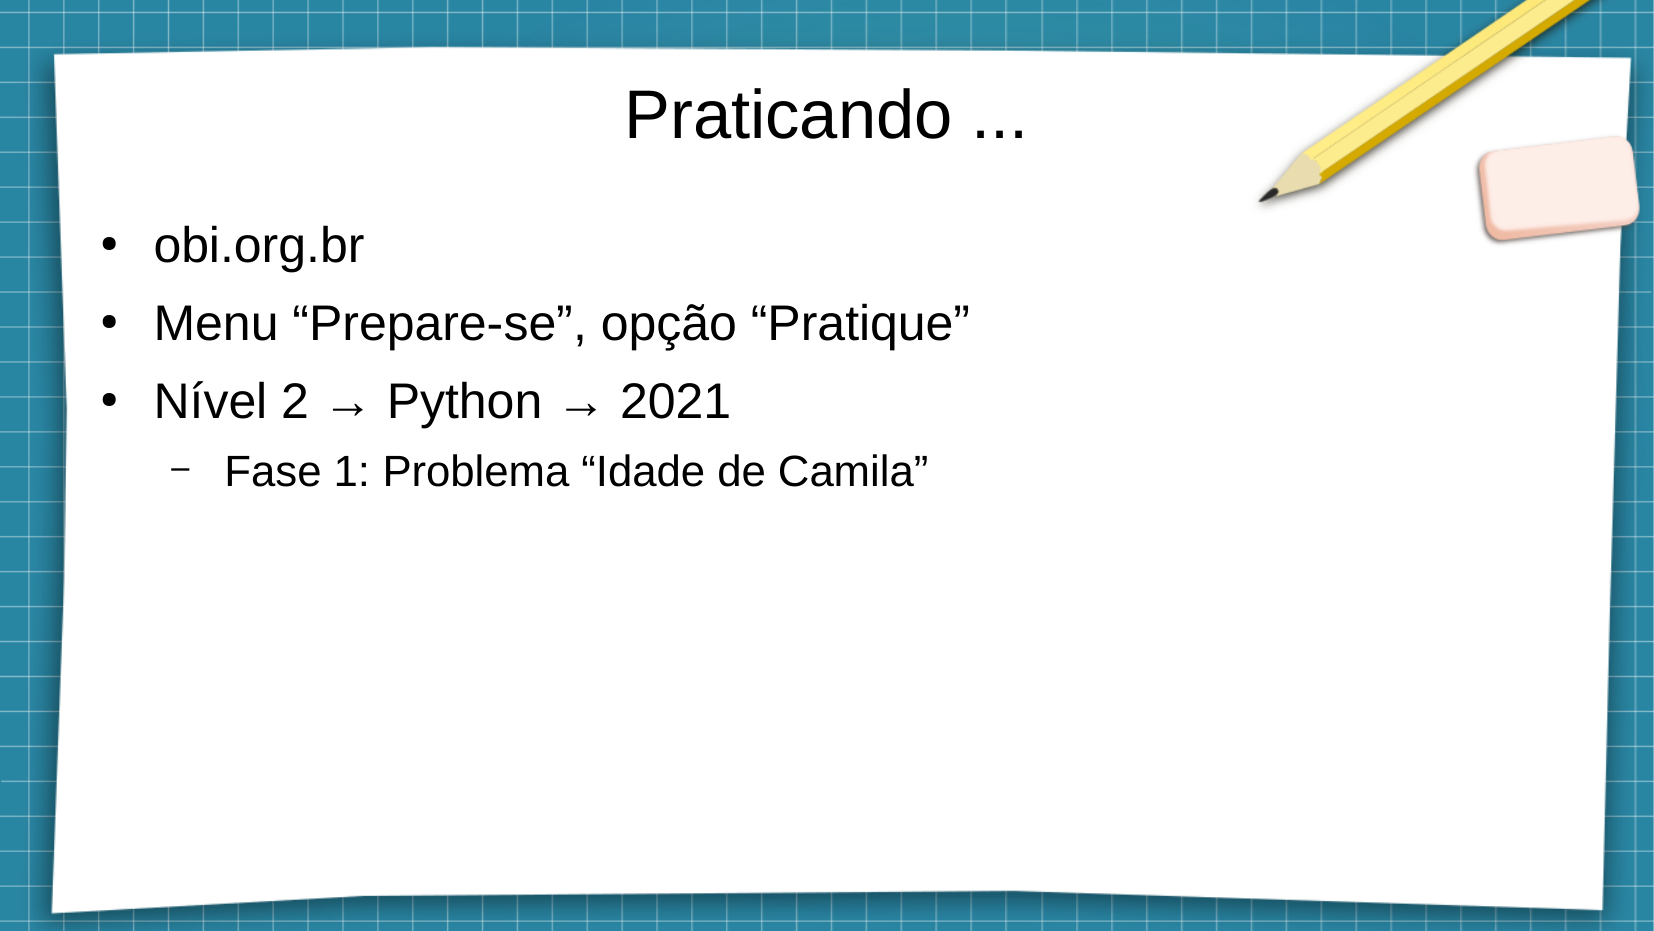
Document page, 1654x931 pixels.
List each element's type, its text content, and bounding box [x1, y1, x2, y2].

list obi.org.br Menu “Prepare-se”, opção “Pratique” Nível 2 → Python → 2021 Fase 1: Problema “Idade de Camila” [82, 217, 1571, 758]
picture [0, 0, 1654, 931]
title Praticando ... [82, 37, 1571, 193]
